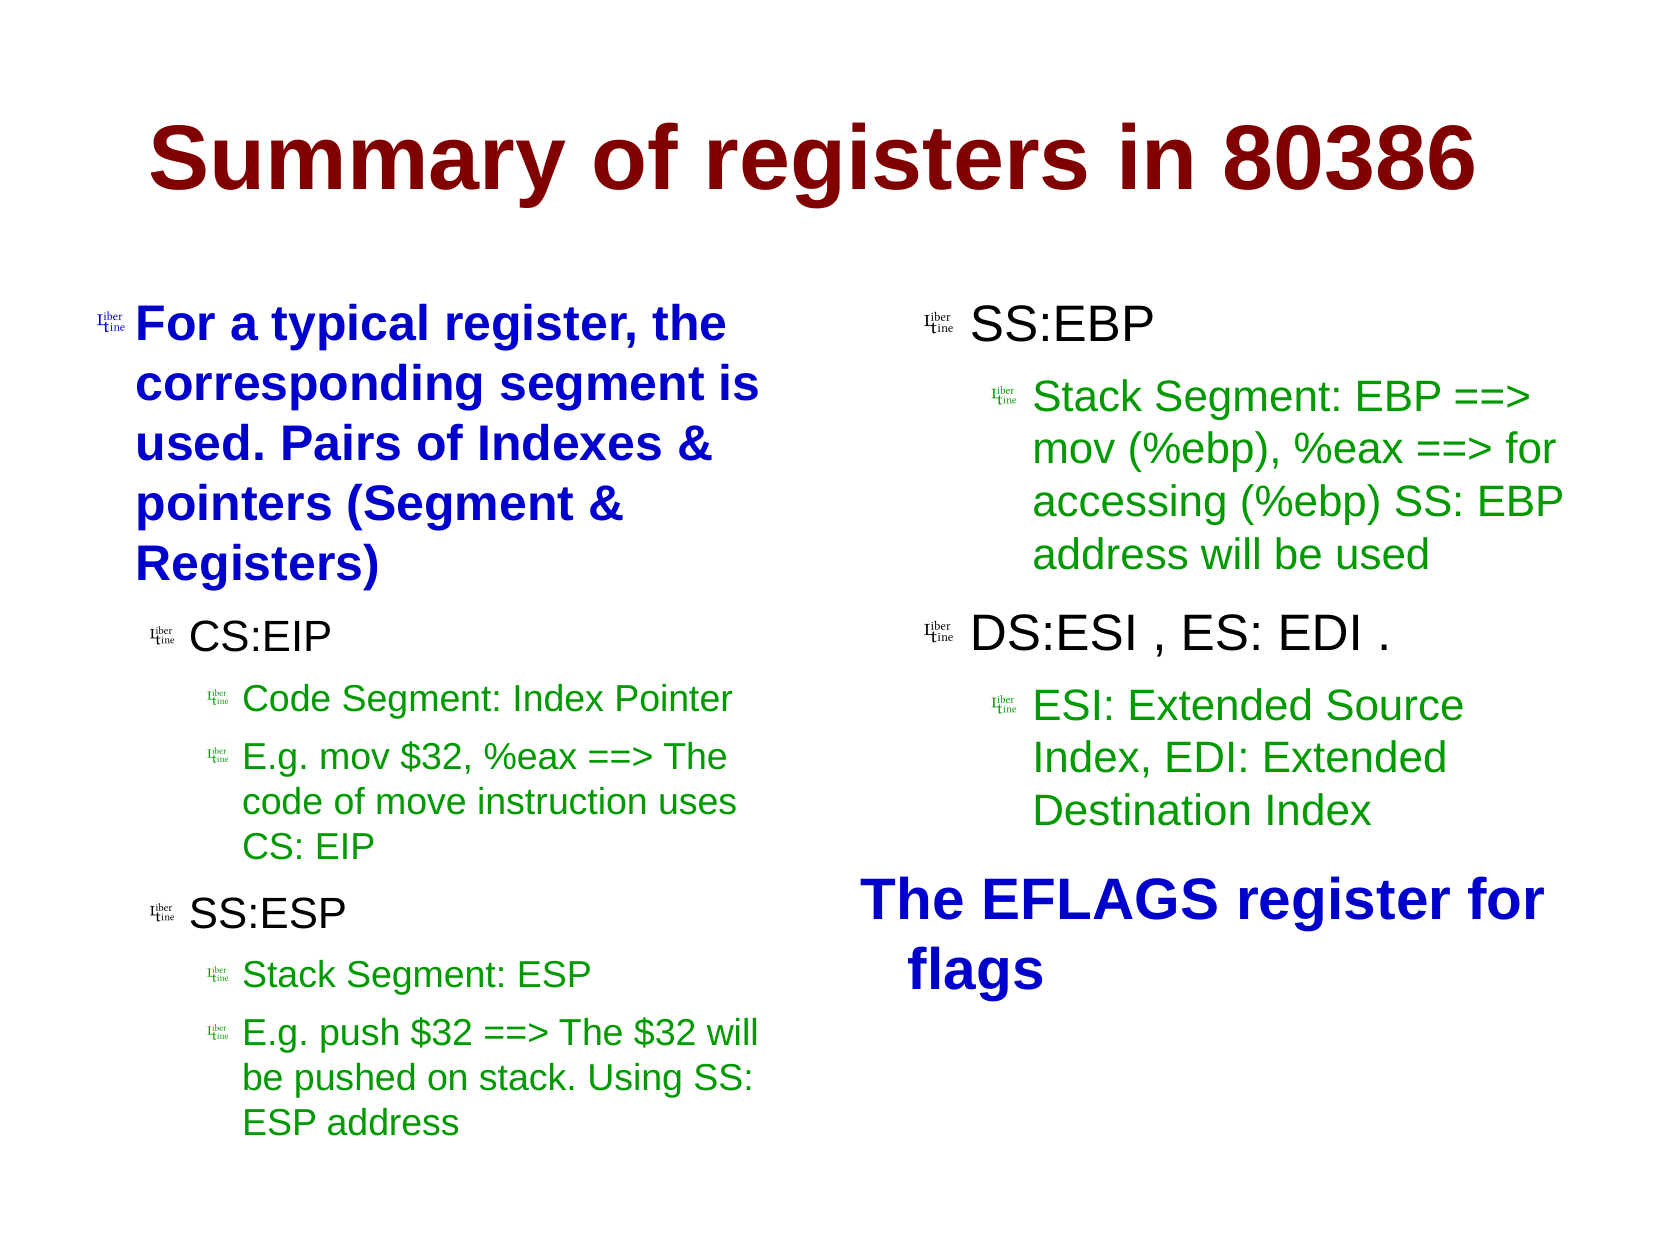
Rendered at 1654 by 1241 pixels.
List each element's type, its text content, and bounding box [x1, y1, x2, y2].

title Summary of registers in 80386 [82, 49, 1571, 257]
list For a typical register, the corresponding segment is used. Pairs of Indexes & pointers (Segment & Registers) CS:EIP Code Segment: Index Pointer E.g. mov $32, %eax ==> The code of move instruction uses CS: EIP SS:ESP Stack Segment: ESP E.g. push $32 ==> The $32 will be pushed on stack. Using SS: ESP address [82, 290, 792, 1158]
list SS:EBP Stack Segment: EBP ==> mov (%ebp), %eax ==> for accessing (%ebp) SS: EBP address will be used DS:ESI , ES: EDI . ESI: Extended Source Index, EDI: Extended Destination Index The EFLAGS register for flags [845, 290, 1572, 1010]
